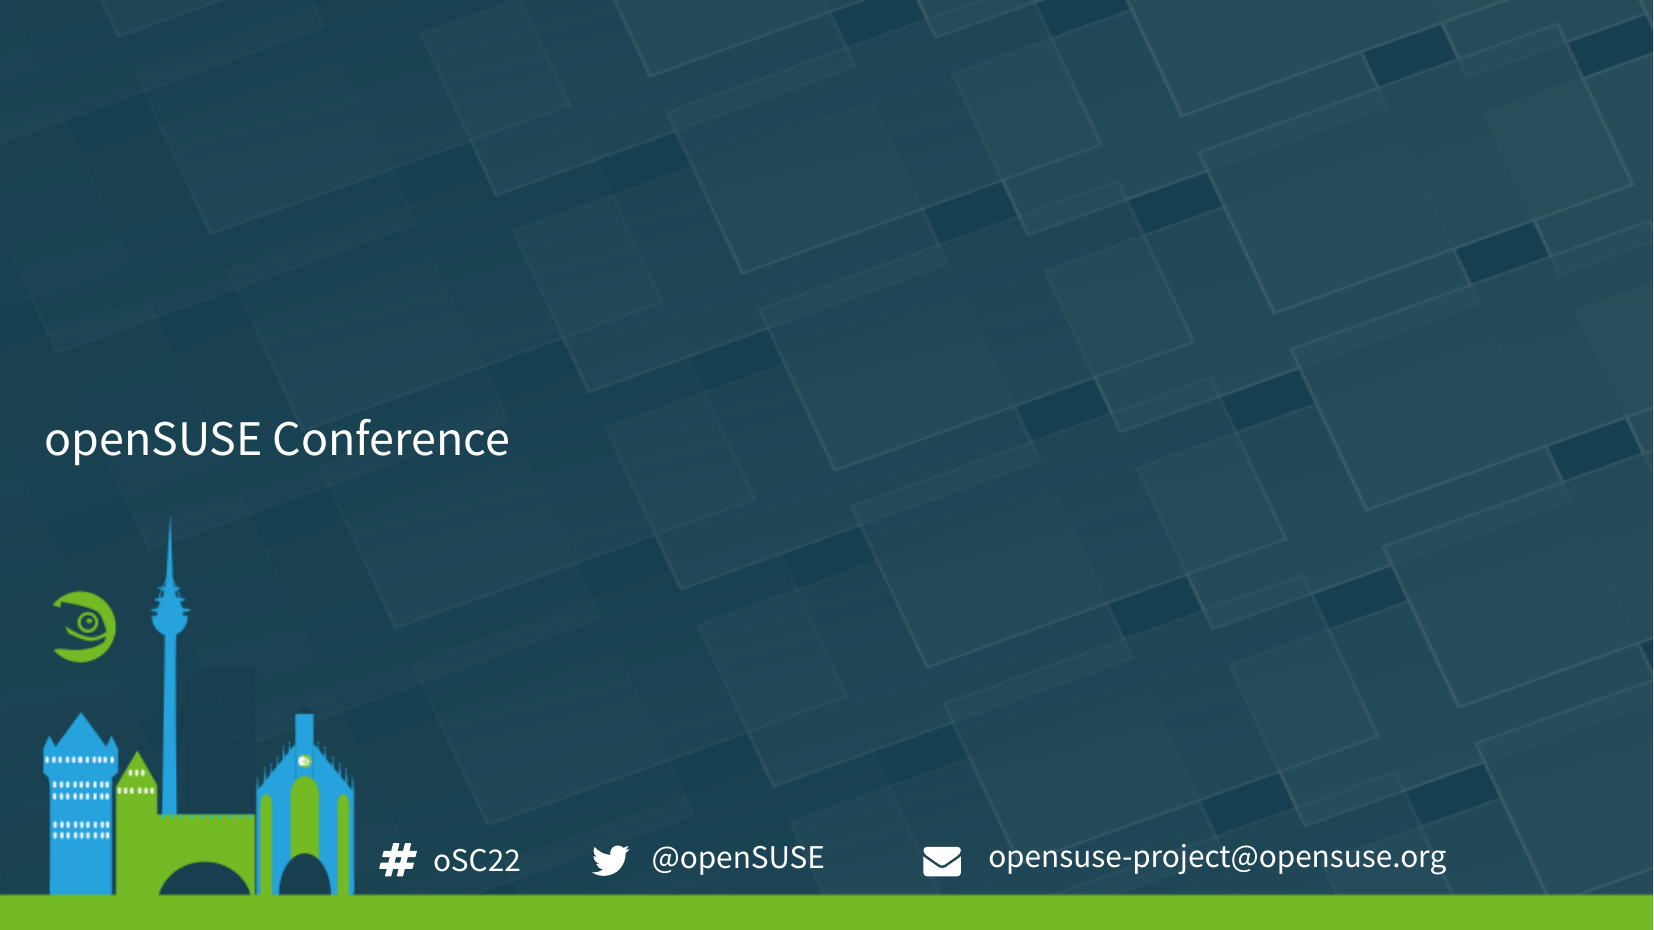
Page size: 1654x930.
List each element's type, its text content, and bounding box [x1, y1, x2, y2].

picture [922, 842, 962, 882]
text_box openSUSE Conference [30, 390, 676, 486]
text_box oSC22 [418, 831, 563, 888]
picture [0, 129, 801, 930]
text_box opensuse-project@opensuse.org [973, 806, 1583, 906]
text_box @openSUSE [636, 807, 841, 907]
